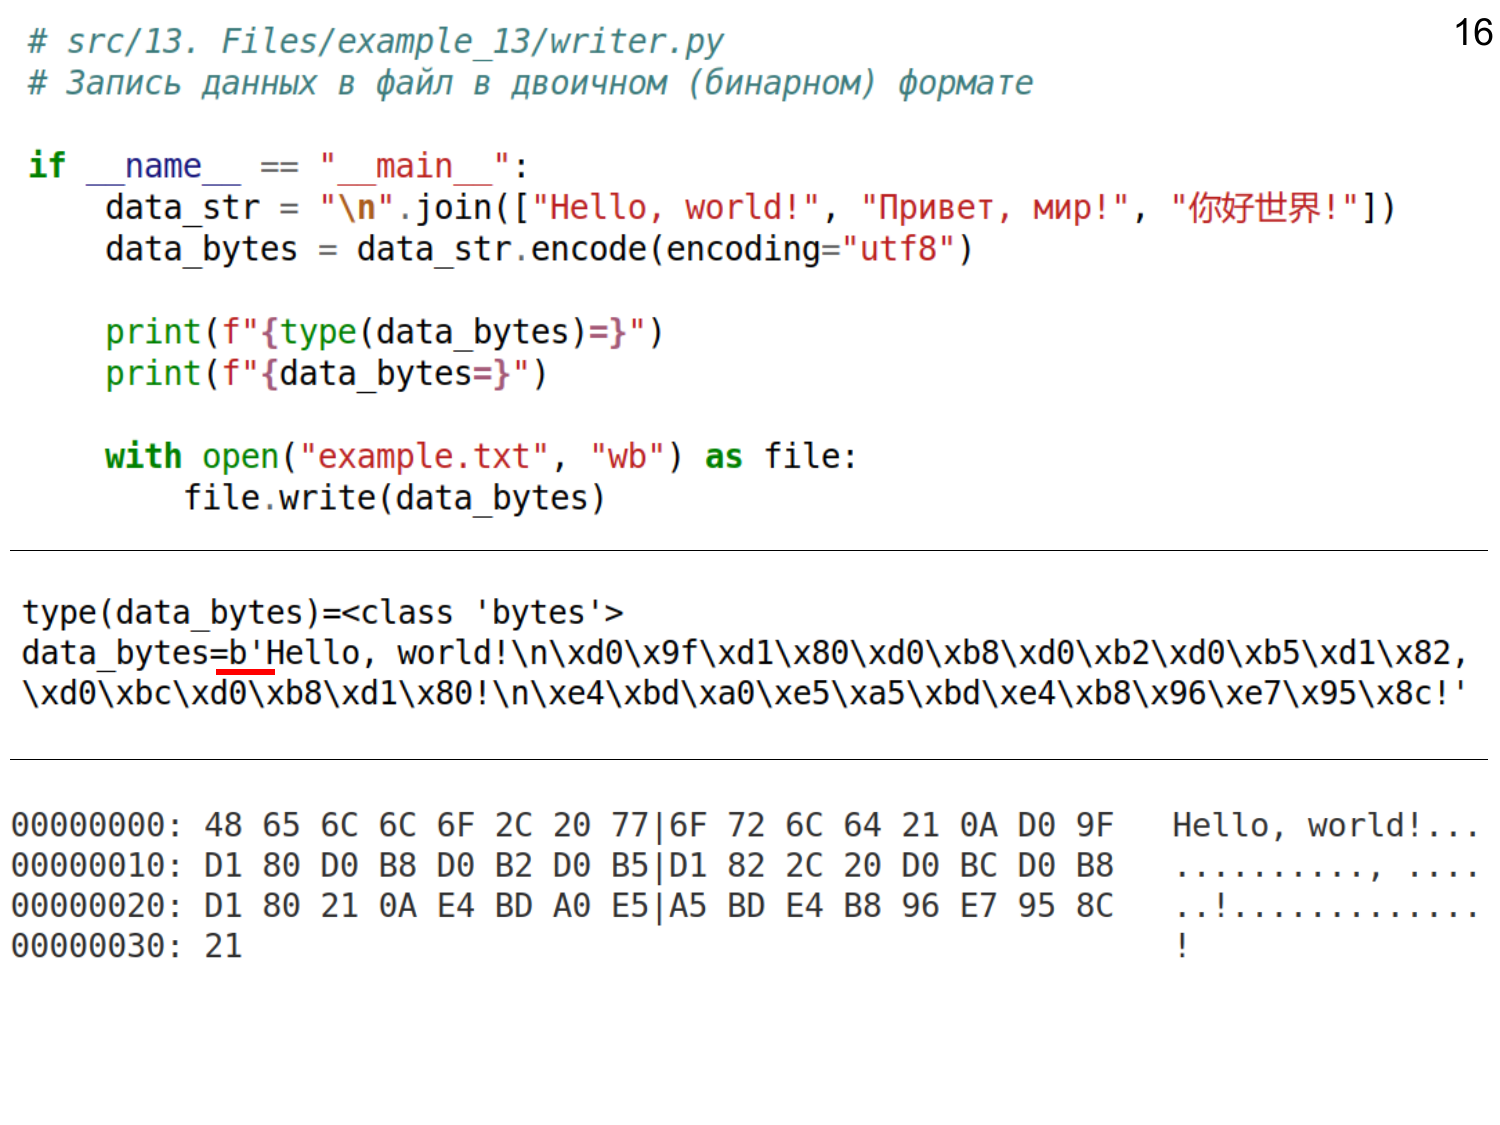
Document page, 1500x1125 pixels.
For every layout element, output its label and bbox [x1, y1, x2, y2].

picture [8, 806, 1486, 972]
picture [14, 13, 1407, 529]
picture [8, 585, 1478, 731]
